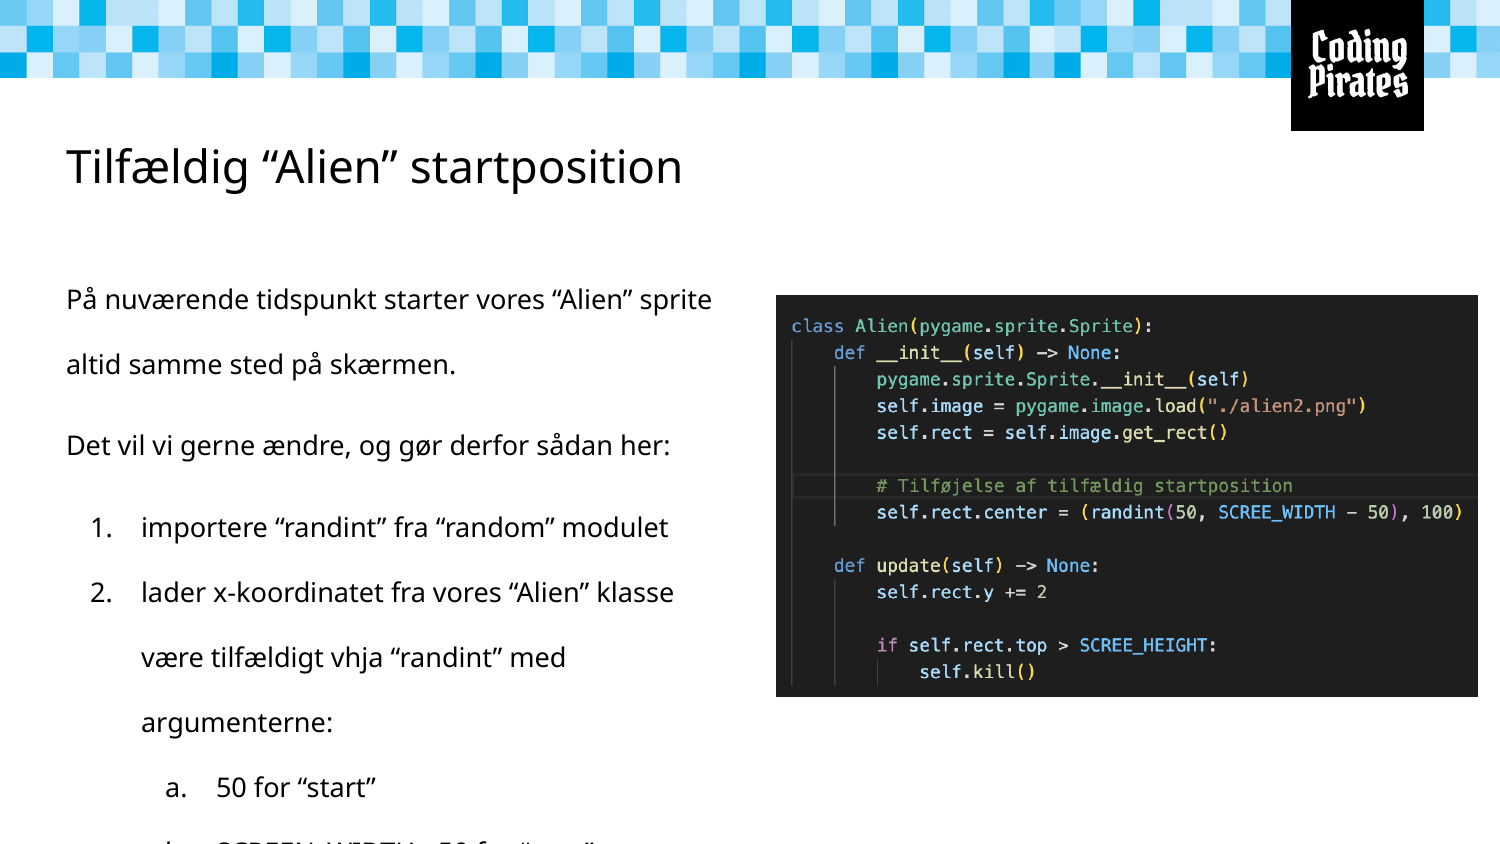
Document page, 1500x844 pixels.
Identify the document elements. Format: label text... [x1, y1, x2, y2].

list På nuværende tidspunkt starter vores “Alien” sprite altid samme sted på skærmen. Det vil vi gerne ændre, og gør derfor sådan her: importere “randint” fra “random” modulet lader x-koordinatet fra vores “Alien” klasse være tilfældigt vhja “randint” med argumenterne: 50 for “start” SCREEN_WIDTH - 50 for “stop” [51, 234, 749, 800]
picture [0, 0, 1056, 78]
title Tilfældig “Alien” startposition [51, 123, 1388, 217]
picture [776, 295, 1478, 697]
picture [1291, 0, 1424, 131]
